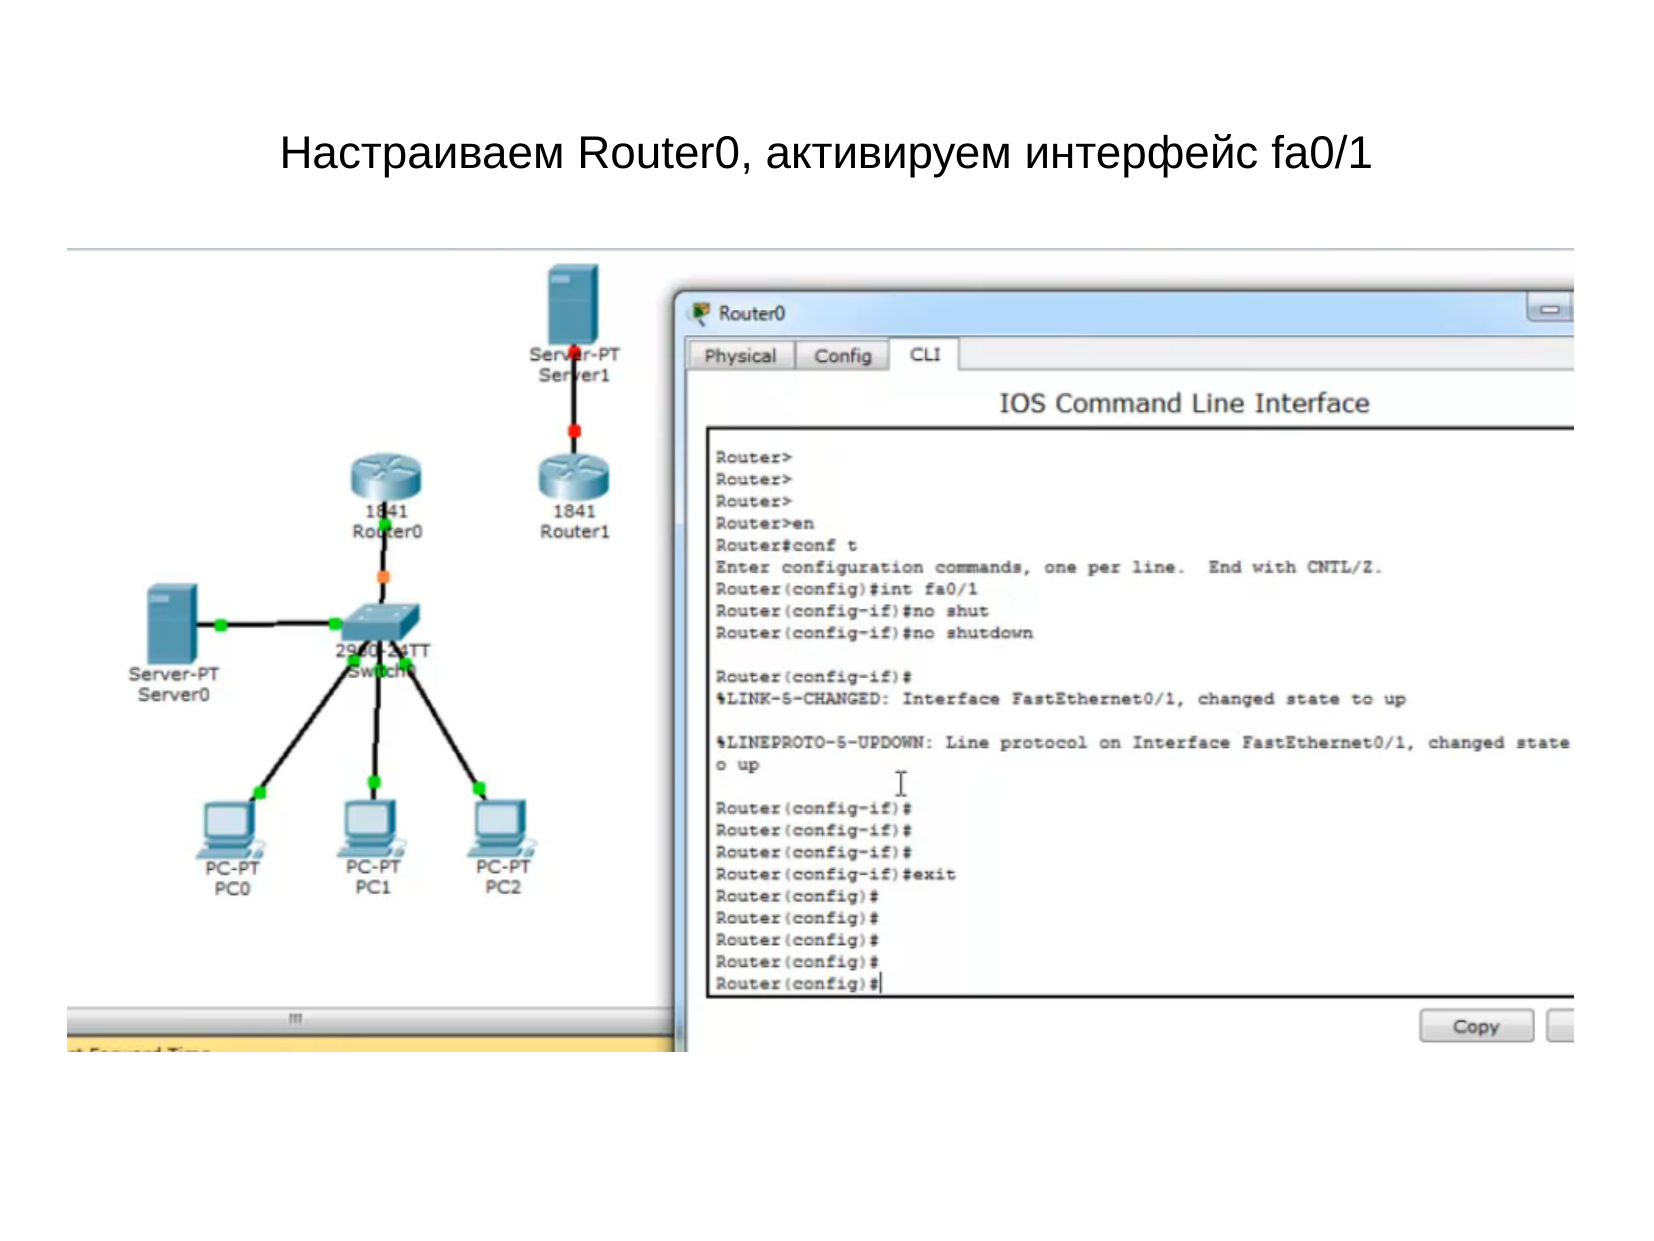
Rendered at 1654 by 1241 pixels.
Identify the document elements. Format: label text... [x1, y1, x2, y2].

title Настраиваем Router0, активируем интерфейс fa0/1 [82, 49, 1571, 248]
picture [67, 248, 1574, 1052]
